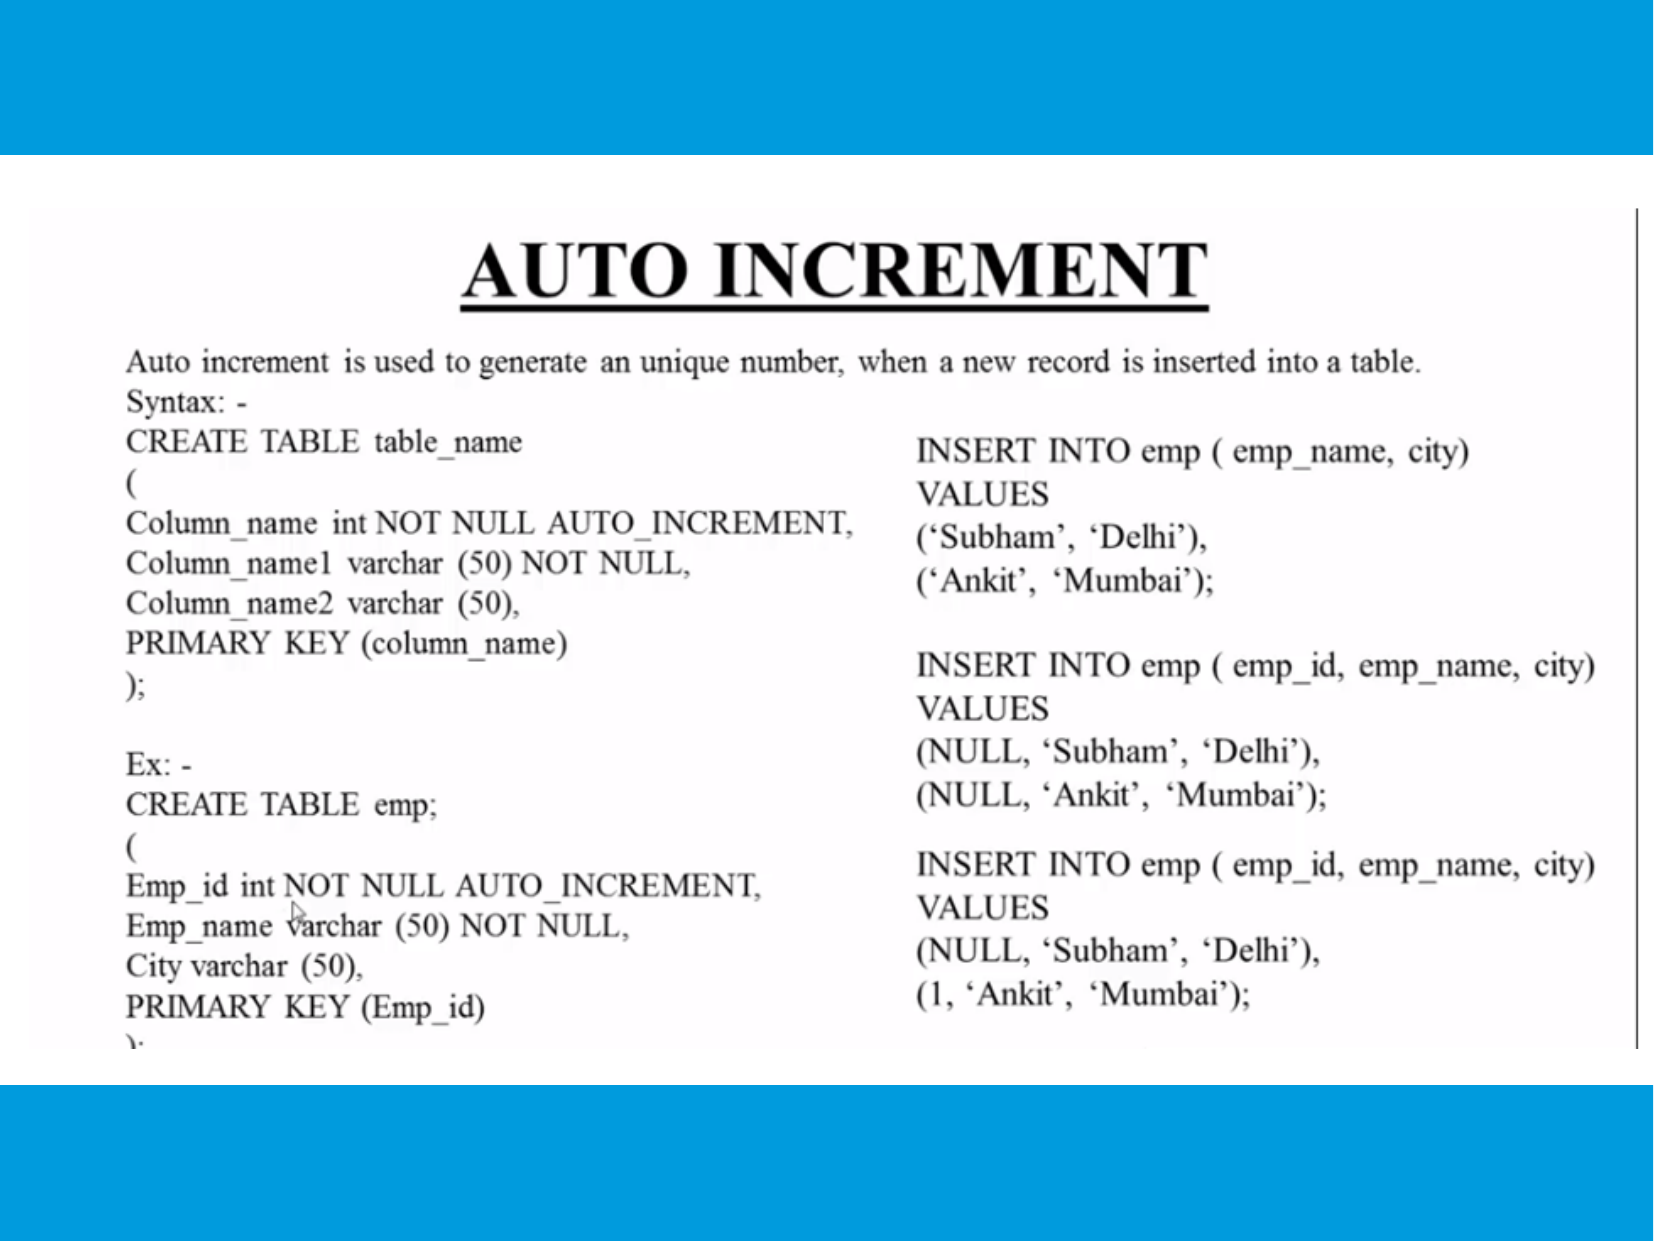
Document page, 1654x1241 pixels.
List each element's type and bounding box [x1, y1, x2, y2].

picture [28, 207, 1640, 1049]
